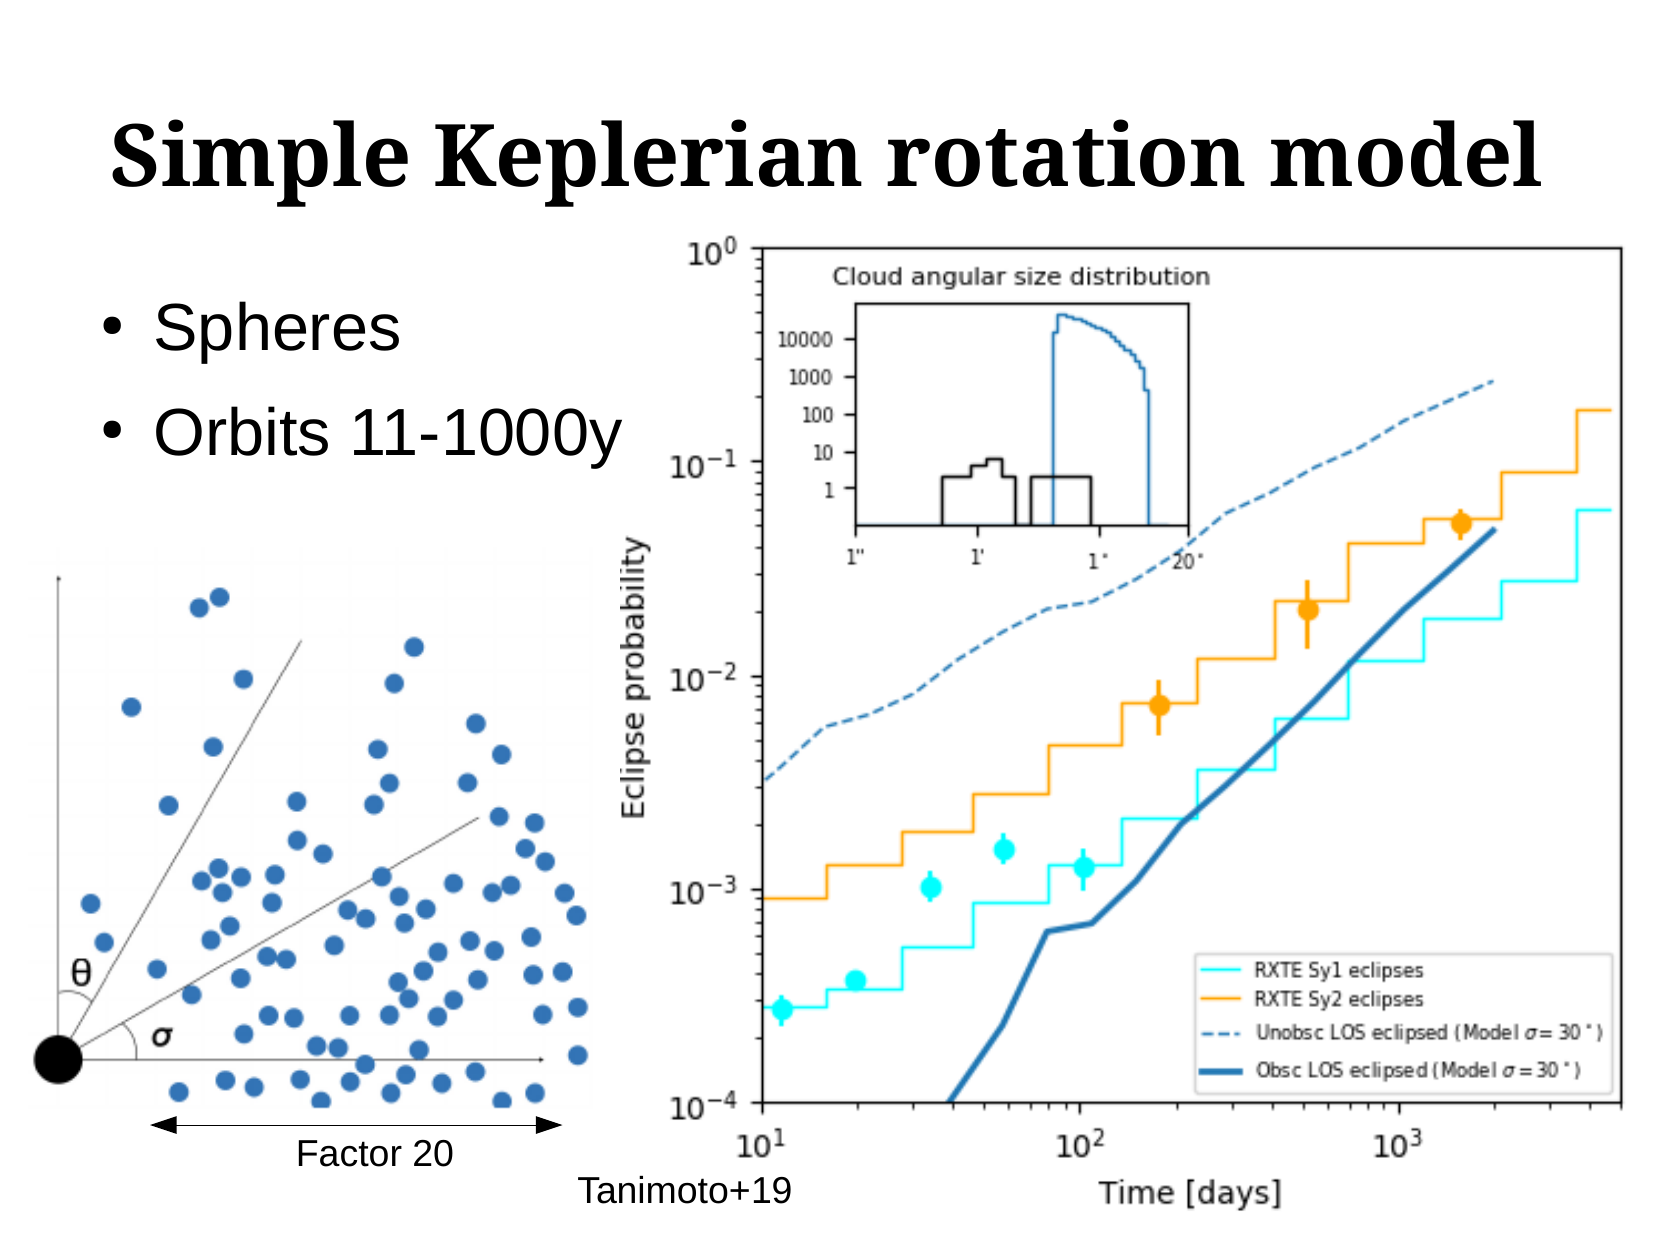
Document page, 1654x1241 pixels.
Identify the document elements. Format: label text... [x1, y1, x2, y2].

text_box Tanimoto+19 [562, 1162, 1088, 1220]
text_box Factor 20 [187, 1125, 563, 1182]
picture [28, 210, 1643, 1231]
title Simple Keplerian rotation model [82, 49, 1571, 257]
list Spheres Orbits 11-1000y [82, 290, 638, 1010]
